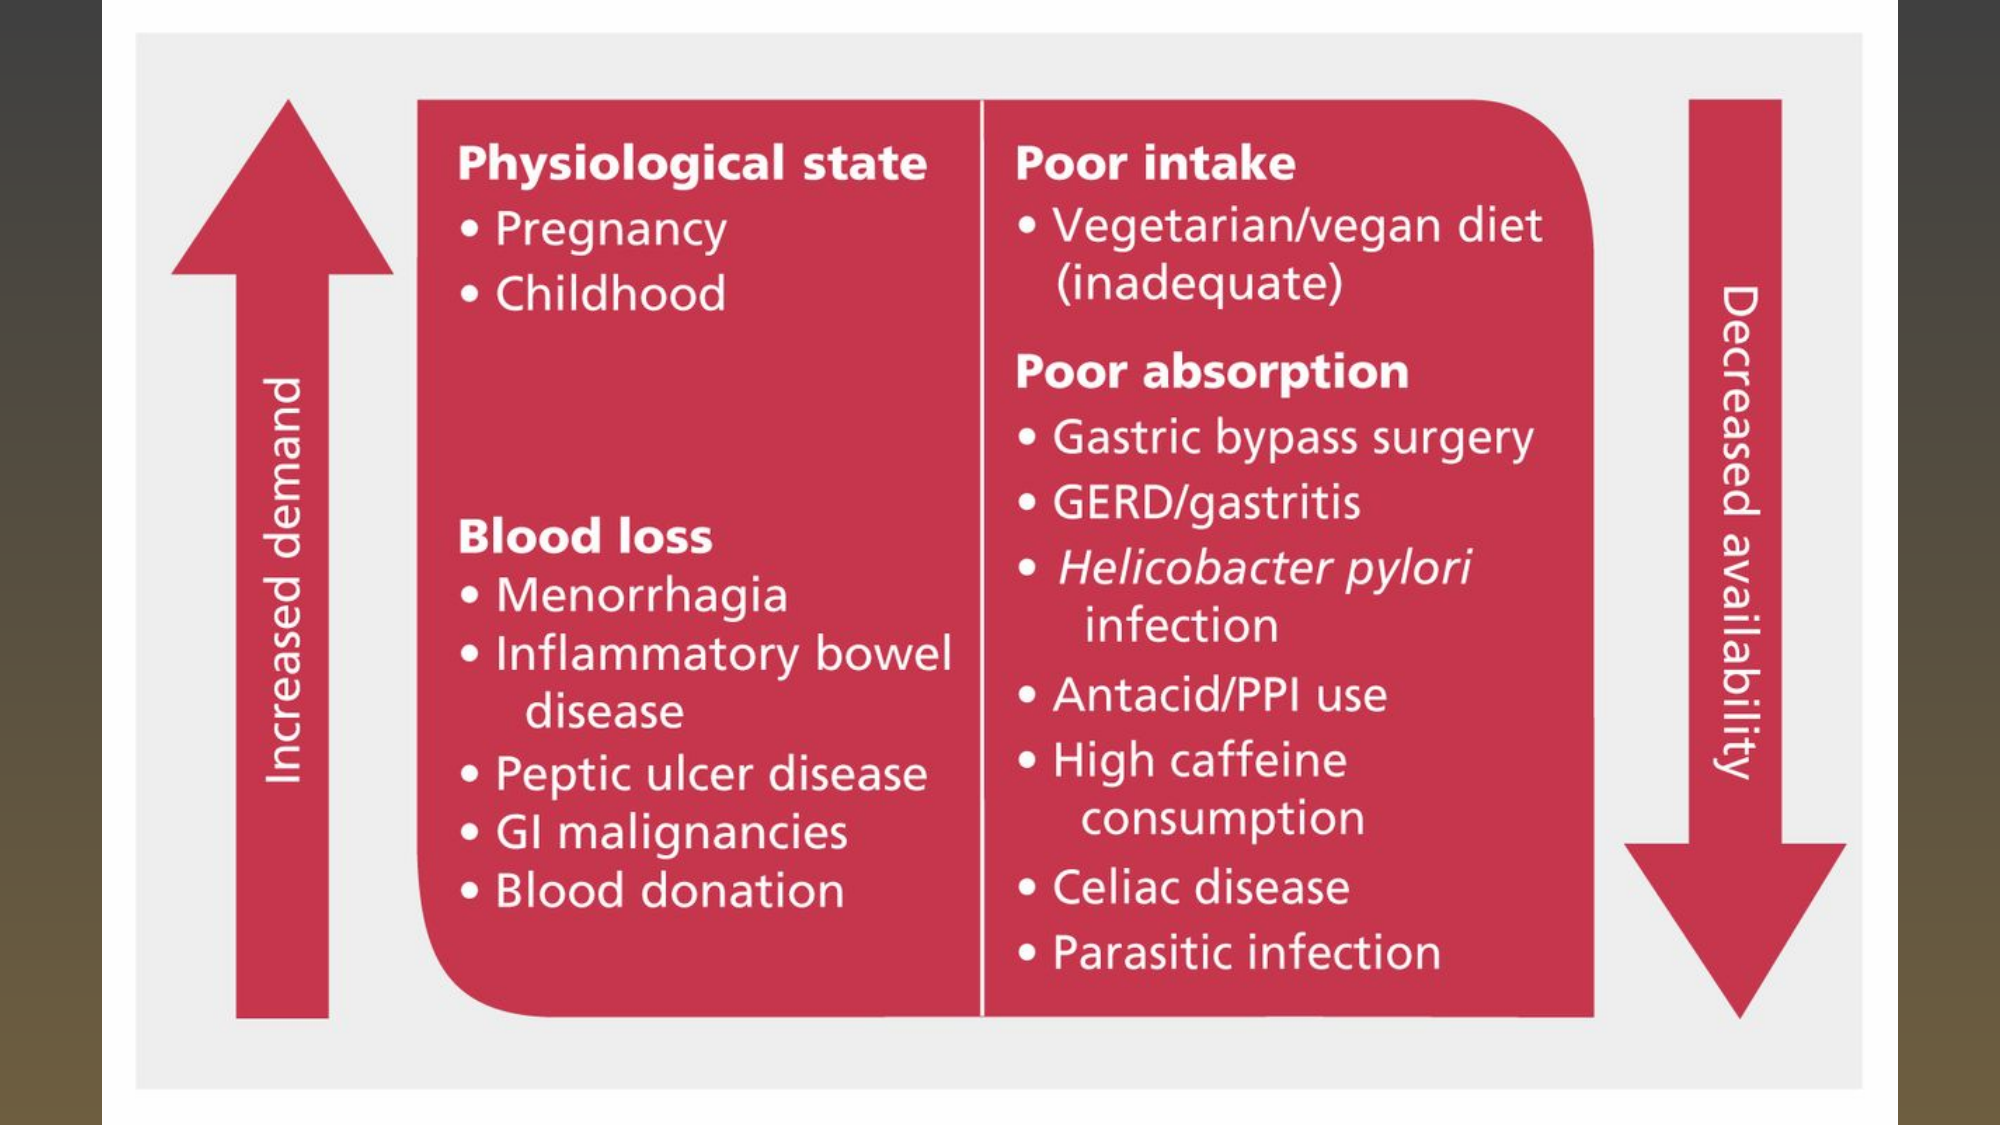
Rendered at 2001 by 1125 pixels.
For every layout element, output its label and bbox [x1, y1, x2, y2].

picture [102, 0, 1898, 1125]
